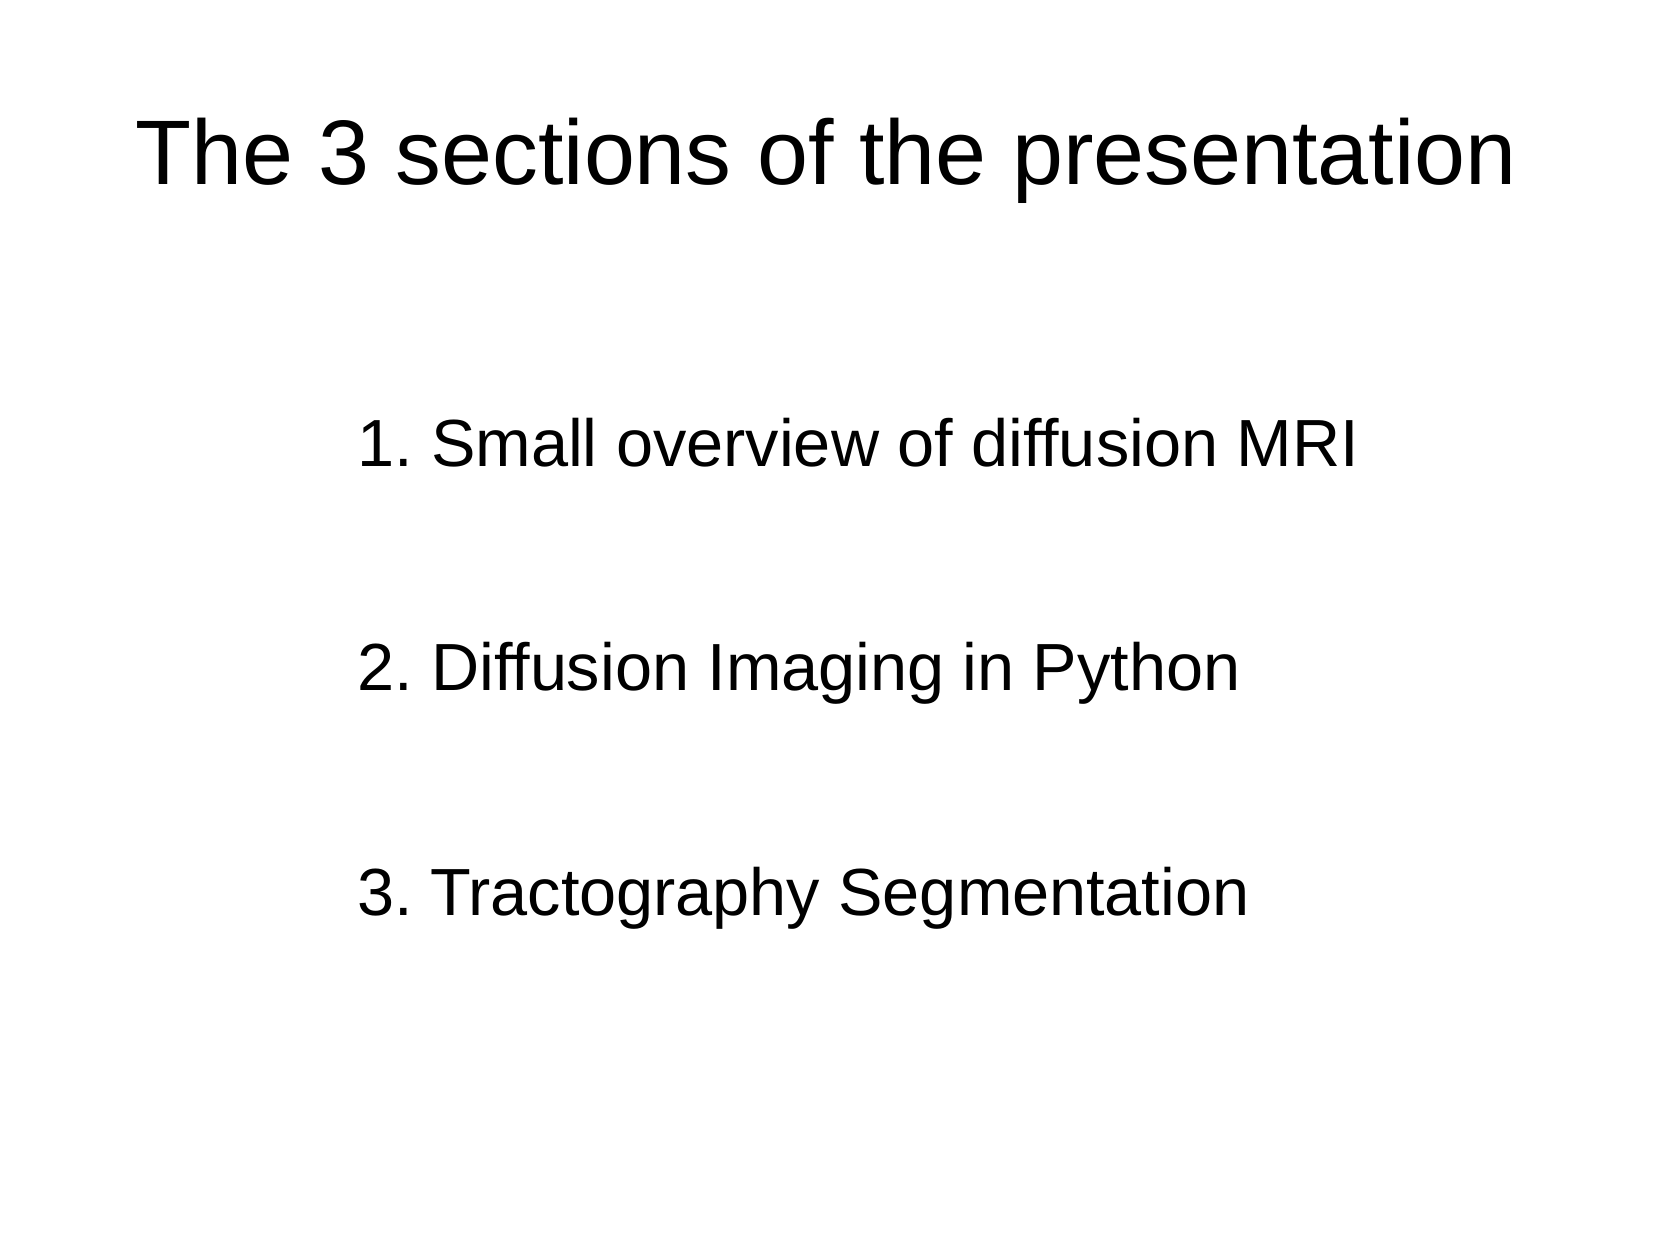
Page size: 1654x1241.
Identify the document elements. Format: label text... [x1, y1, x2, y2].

title The 3 sections of the presentation [82, 56, 1571, 250]
text_box 1. Small overview of diffusion MRI 2. Diffusion Imaging in Python 3. Tractography Segmentation [319, 398, 1471, 937]
